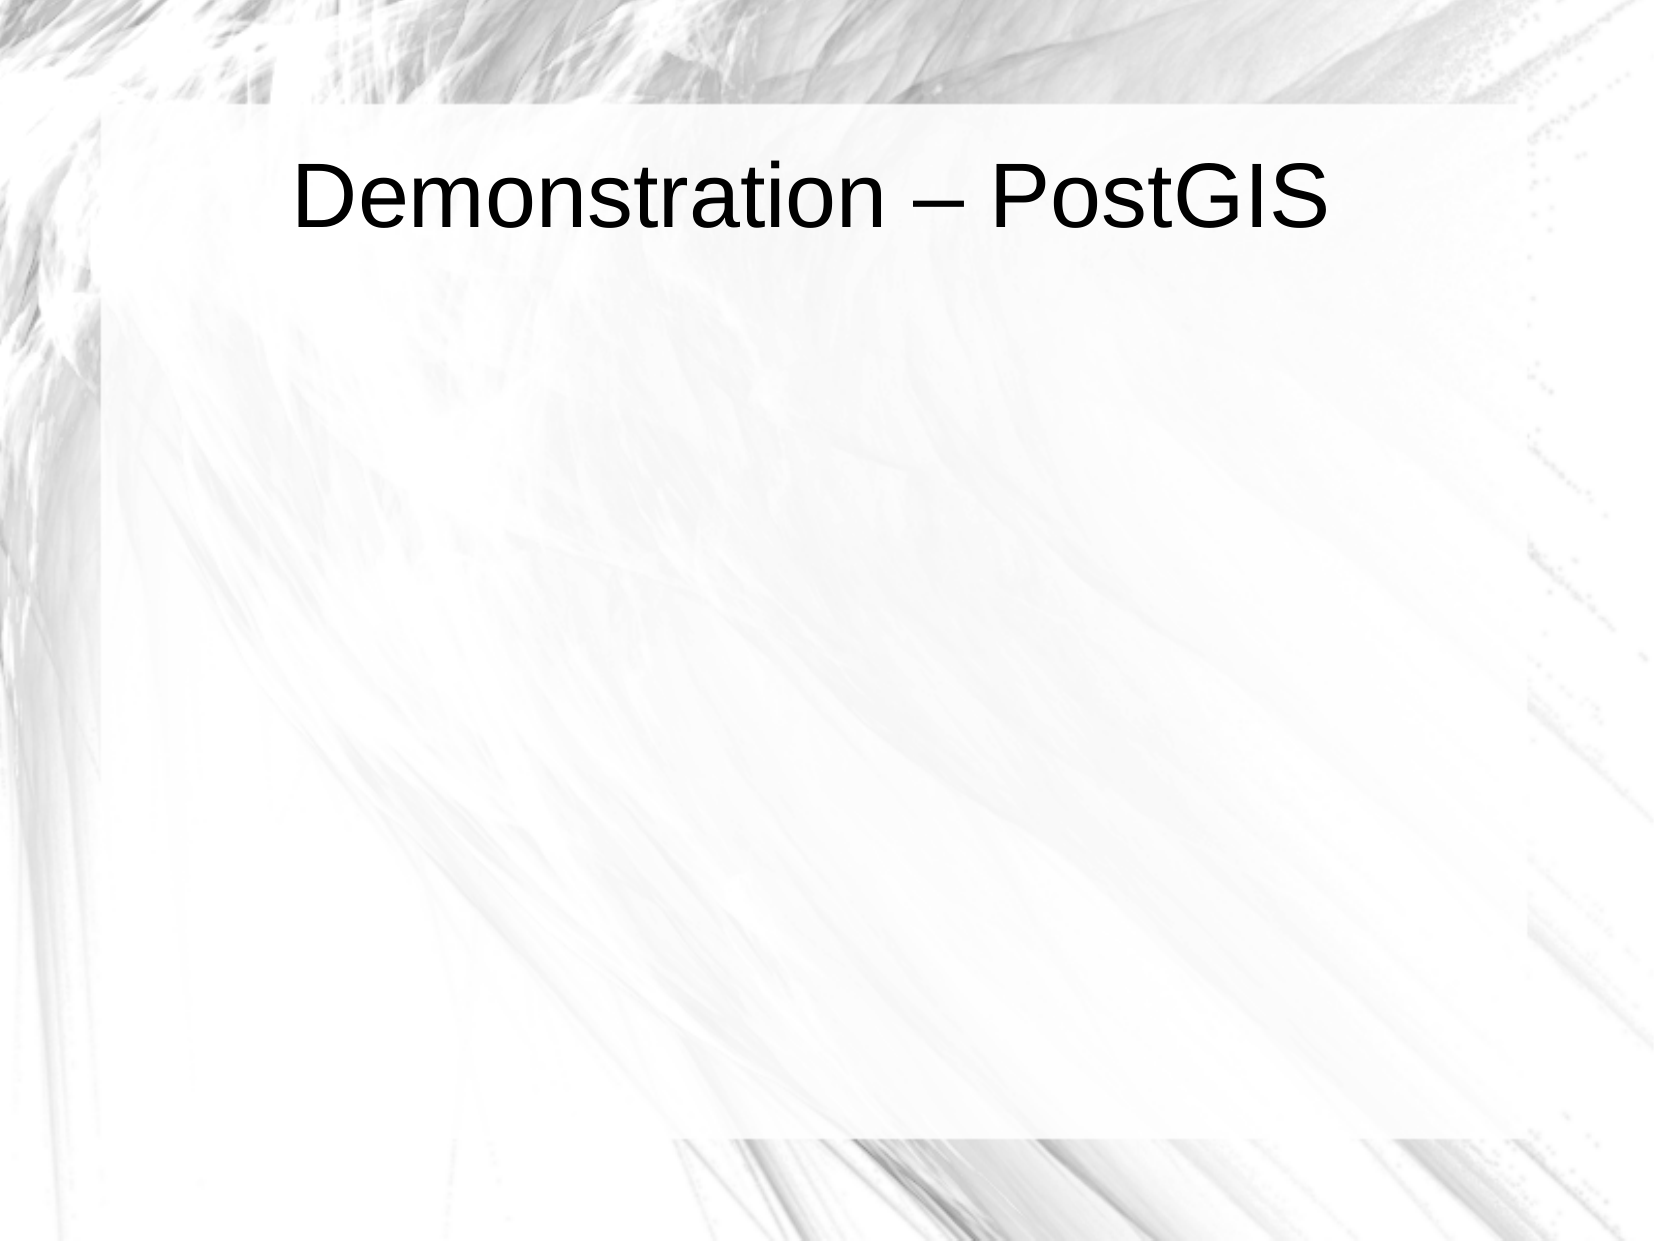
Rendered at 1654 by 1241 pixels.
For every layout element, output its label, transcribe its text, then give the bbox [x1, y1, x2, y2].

title Demonstration – PostGIS [118, 119, 1506, 273]
picture [0, 0, 1654, 1241]
